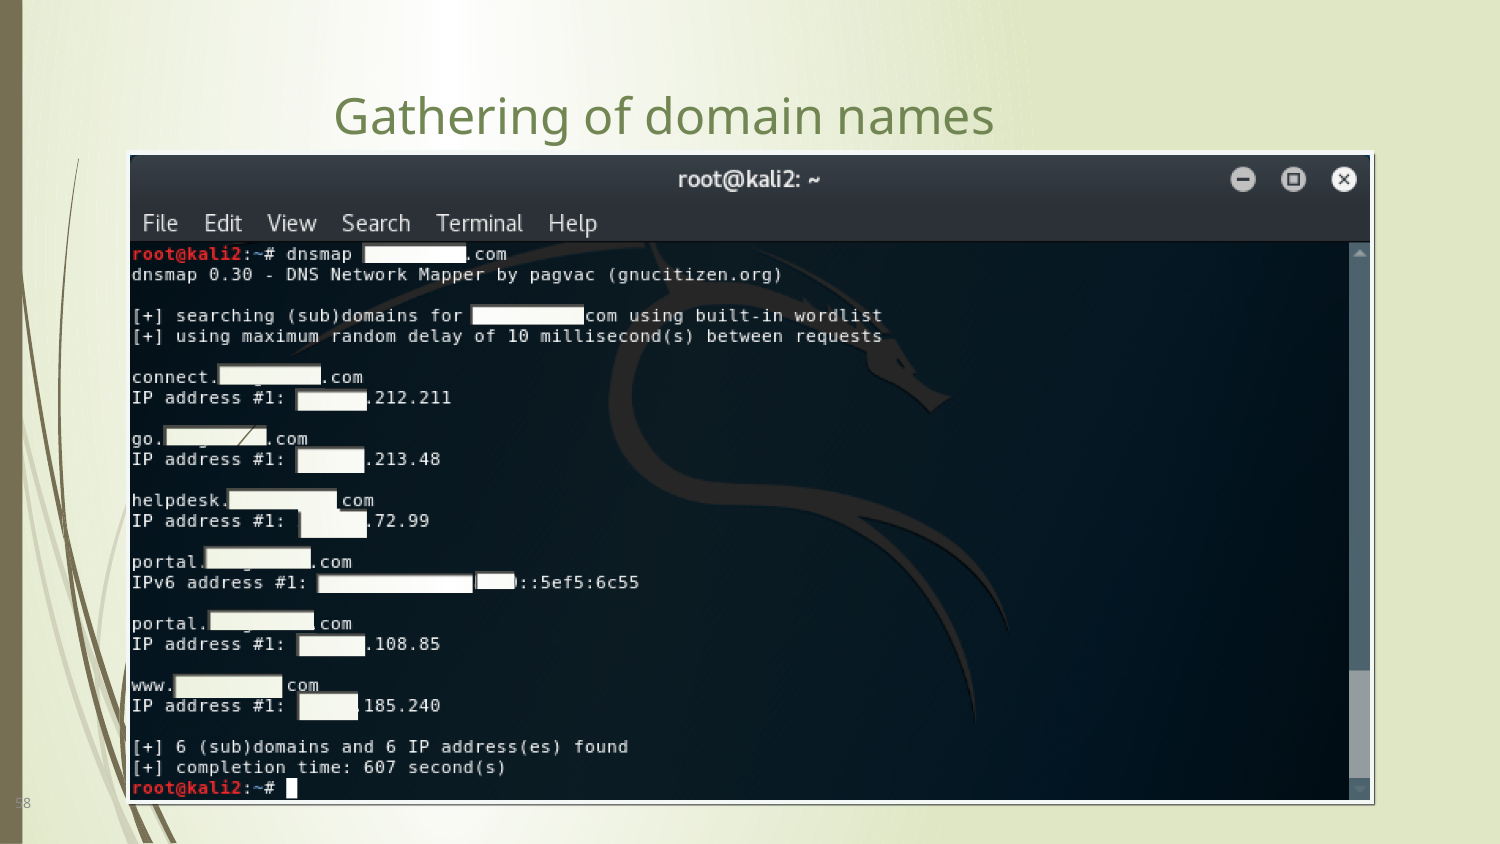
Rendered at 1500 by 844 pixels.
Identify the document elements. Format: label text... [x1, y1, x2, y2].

picture [130, 154, 1370, 800]
title Gathering of domain names [319, 76, 1416, 235]
footer <number> [0, 782, 475, 828]
